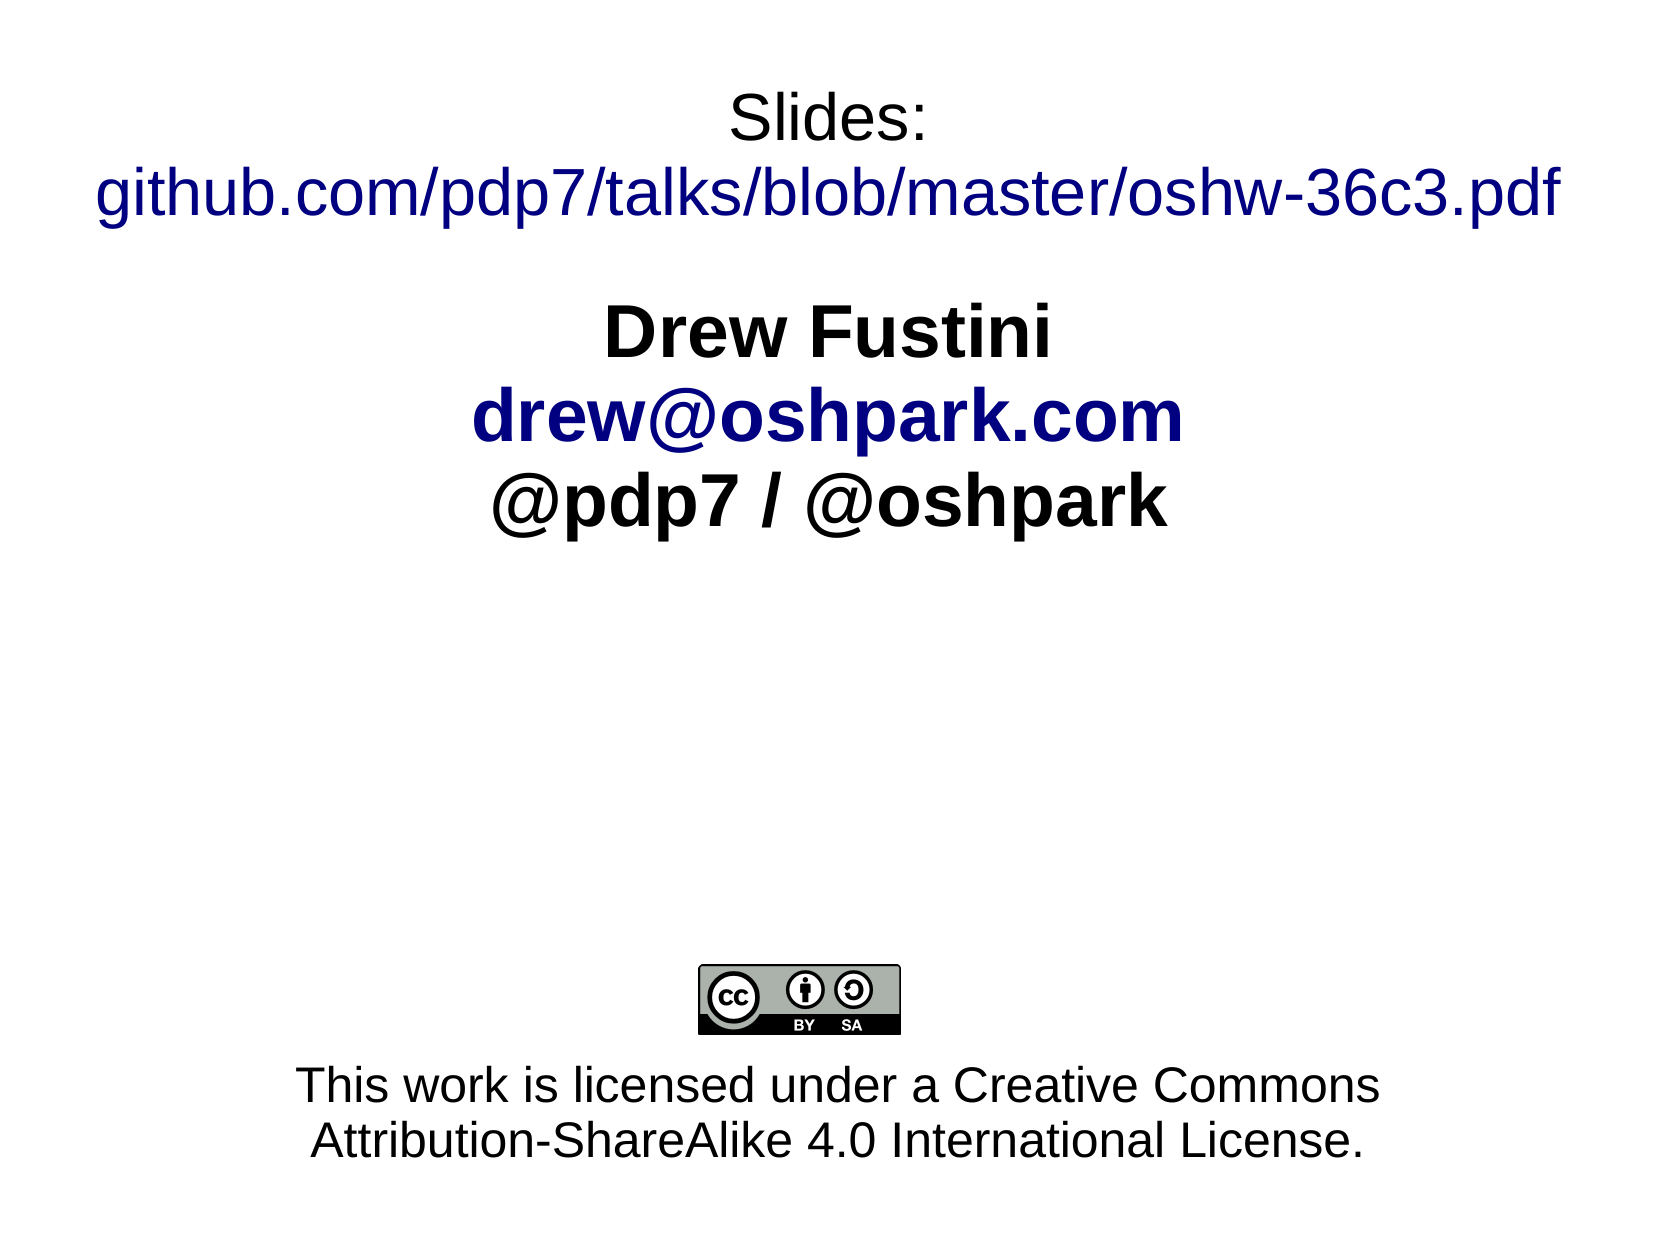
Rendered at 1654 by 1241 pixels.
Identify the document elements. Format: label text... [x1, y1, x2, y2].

list Slides:github.com/pdp7/talks/blob/master/oshw-36c3.pdf Drew Fustini drew@oshpark.com @pdp7 / @oshpark [15, 79, 1642, 996]
picture [698, 964, 901, 1036]
list This work is licensed under a Creative Commons Attribution-ShareAlike 4.0 International License. [255, 859, 1422, 1183]
